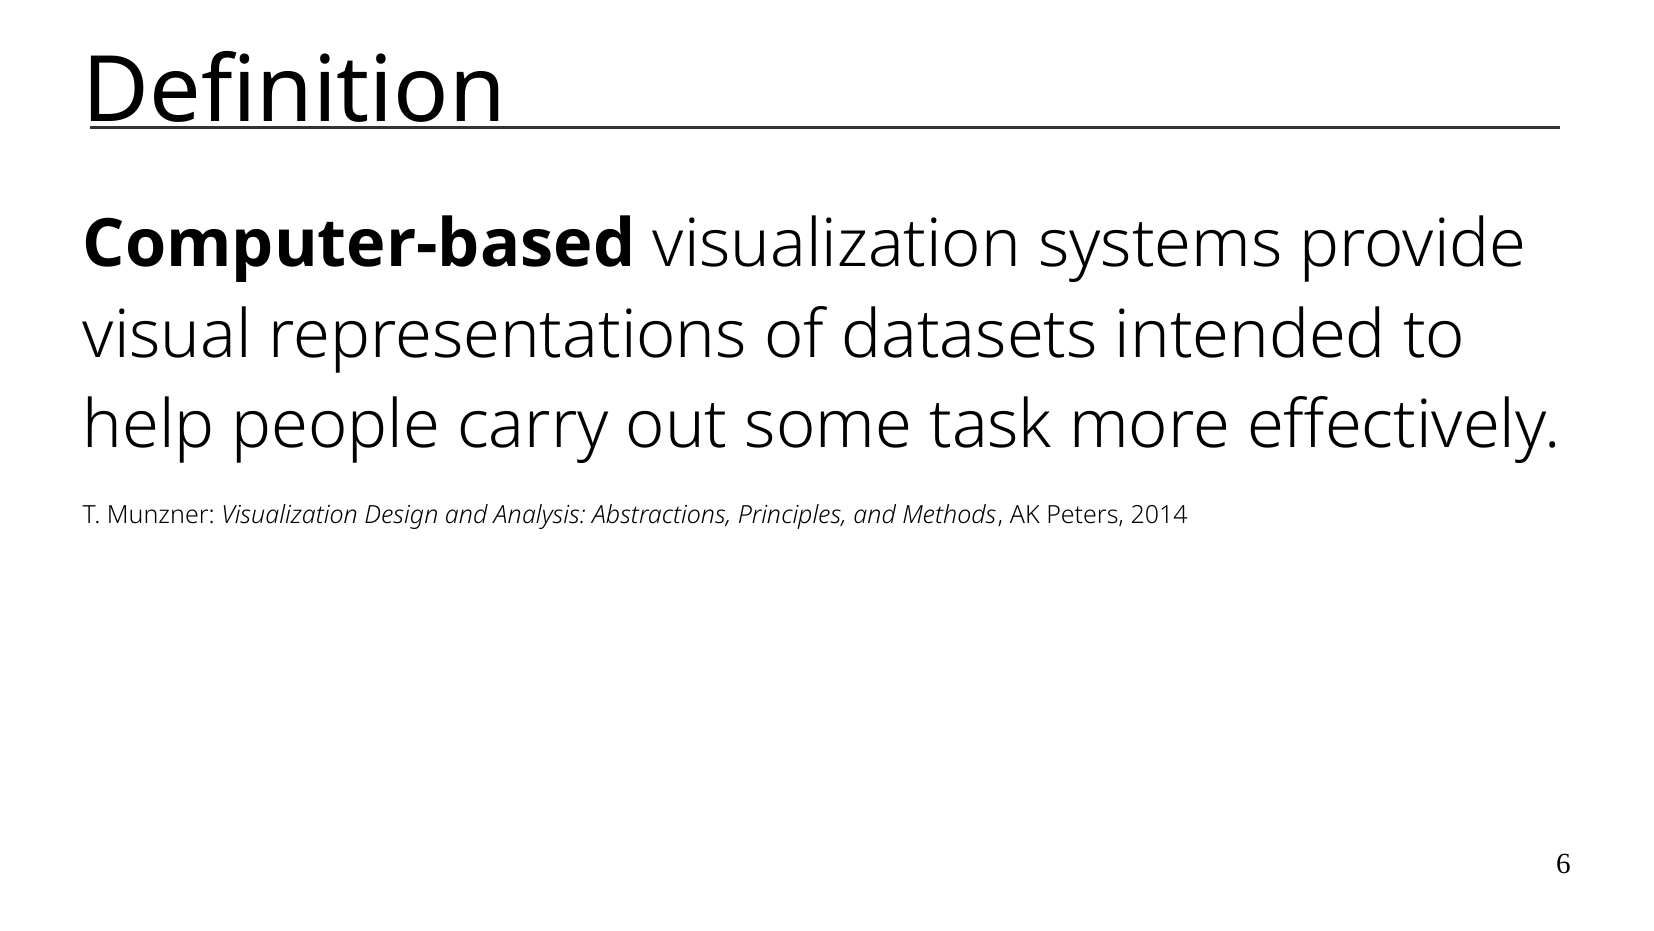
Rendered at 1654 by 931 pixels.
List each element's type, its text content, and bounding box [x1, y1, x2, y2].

title Definition [82, 32, 1571, 140]
list Computer-based visualization systems provide visual representations of datasets intended to help people carry out some task more effectively. T. Munzner: Visualization Design and Analysis: Abstractions, Principles, and Methods, AK Peters, 2014 [82, 195, 1571, 811]
